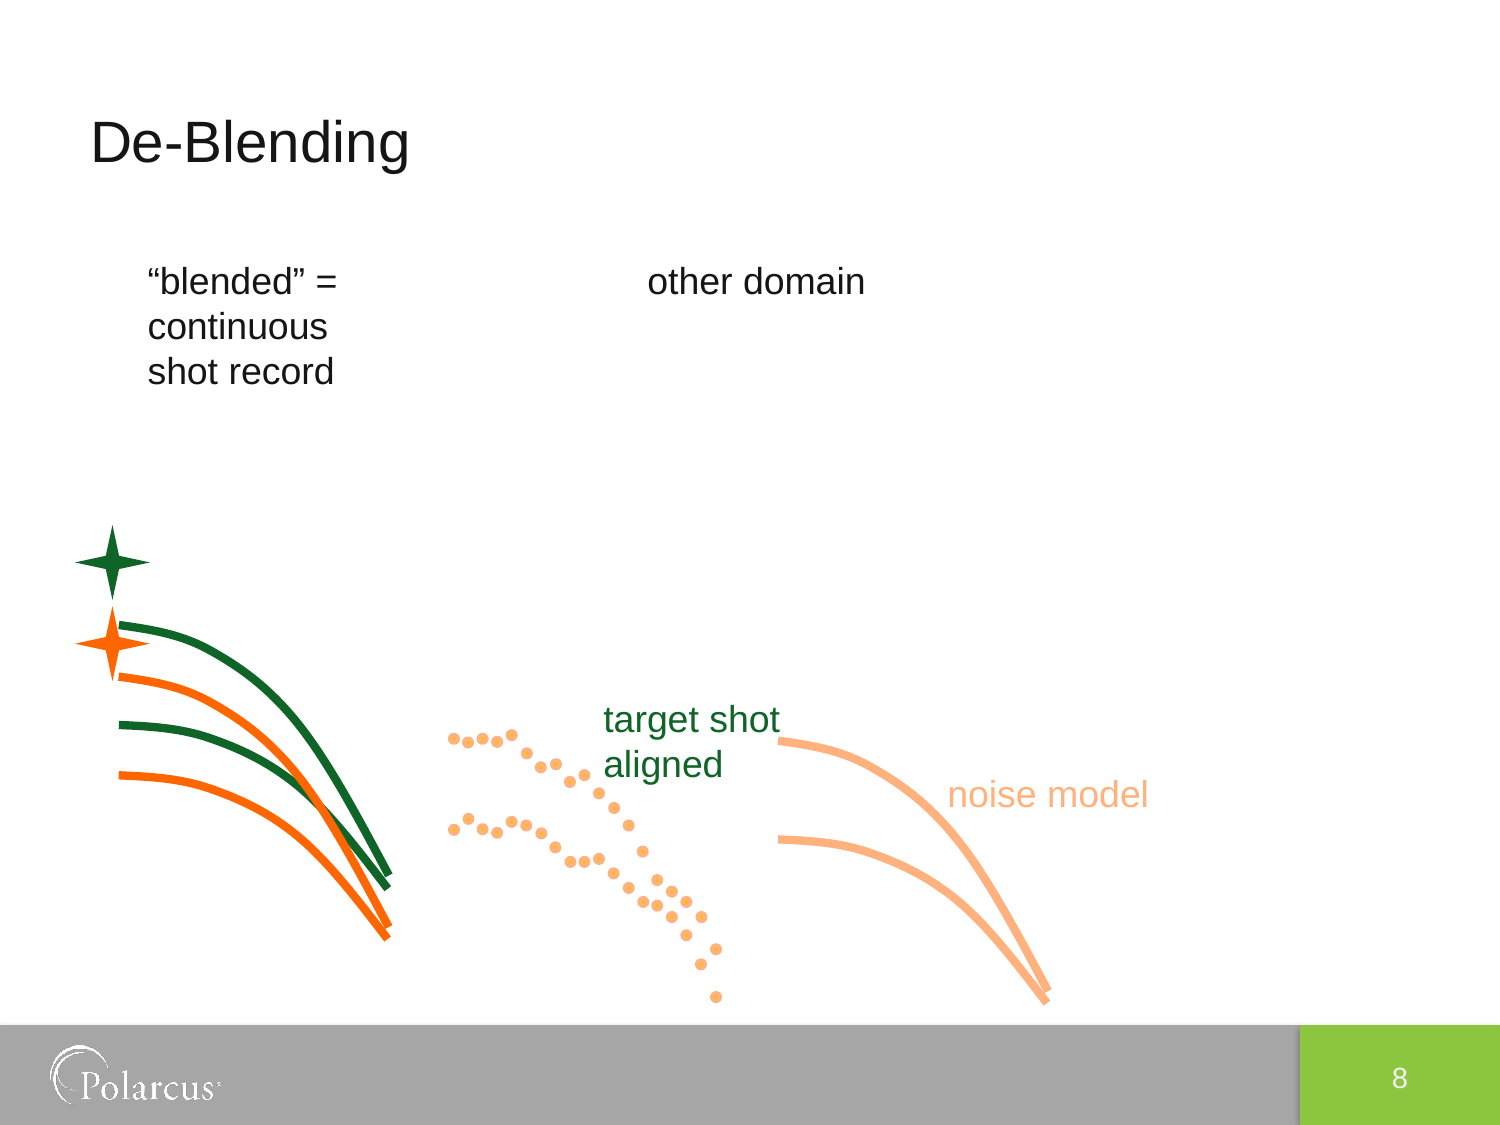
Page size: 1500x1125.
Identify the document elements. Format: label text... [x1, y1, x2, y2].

text_box “blended” = continuous shot record [132, 249, 354, 400]
text_box [639, 897, 648, 906]
text_box [653, 901, 662, 910]
list [75, 262, 1425, 1005]
text_box [697, 913, 706, 921]
text_box [522, 821, 531, 830]
text_box [552, 760, 560, 769]
text_box [609, 869, 618, 878]
text_box [566, 857, 575, 866]
text_box [565, 777, 574, 786]
text_box [536, 763, 545, 772]
text_box [74, 606, 150, 682]
text_box [551, 843, 560, 852]
text_box [682, 931, 691, 940]
text_box [682, 897, 691, 906]
text_box [712, 945, 721, 954]
text_box other domain [632, 250, 881, 310]
text_box [580, 857, 589, 866]
text_box [624, 821, 633, 830]
text_box [464, 738, 472, 747]
text_box [595, 854, 603, 863]
title De-Blending [75, 45, 1425, 233]
text_box [478, 734, 487, 743]
text_box target shot aligned [588, 687, 796, 793]
text_box noise model [932, 762, 1164, 823]
text_box [638, 847, 647, 856]
text_box [522, 749, 531, 758]
text_box [450, 825, 458, 834]
text_box [653, 876, 662, 884]
text_box [478, 825, 487, 834]
text_box [624, 883, 633, 892]
text_box [464, 814, 473, 823]
text_box [507, 817, 516, 826]
text_box [697, 960, 705, 969]
text_box [493, 737, 502, 746]
text_box [712, 993, 721, 1002]
text_box [667, 913, 676, 921]
text_box [493, 828, 502, 837]
text_box [507, 731, 516, 740]
text_box [537, 829, 546, 838]
text_box [667, 887, 676, 896]
text_box [450, 734, 458, 743]
text_box [595, 793, 603, 798]
text_box [580, 771, 588, 780]
picture [50, 1045, 221, 1105]
text_box [610, 804, 619, 812]
text_box [74, 524, 150, 600]
